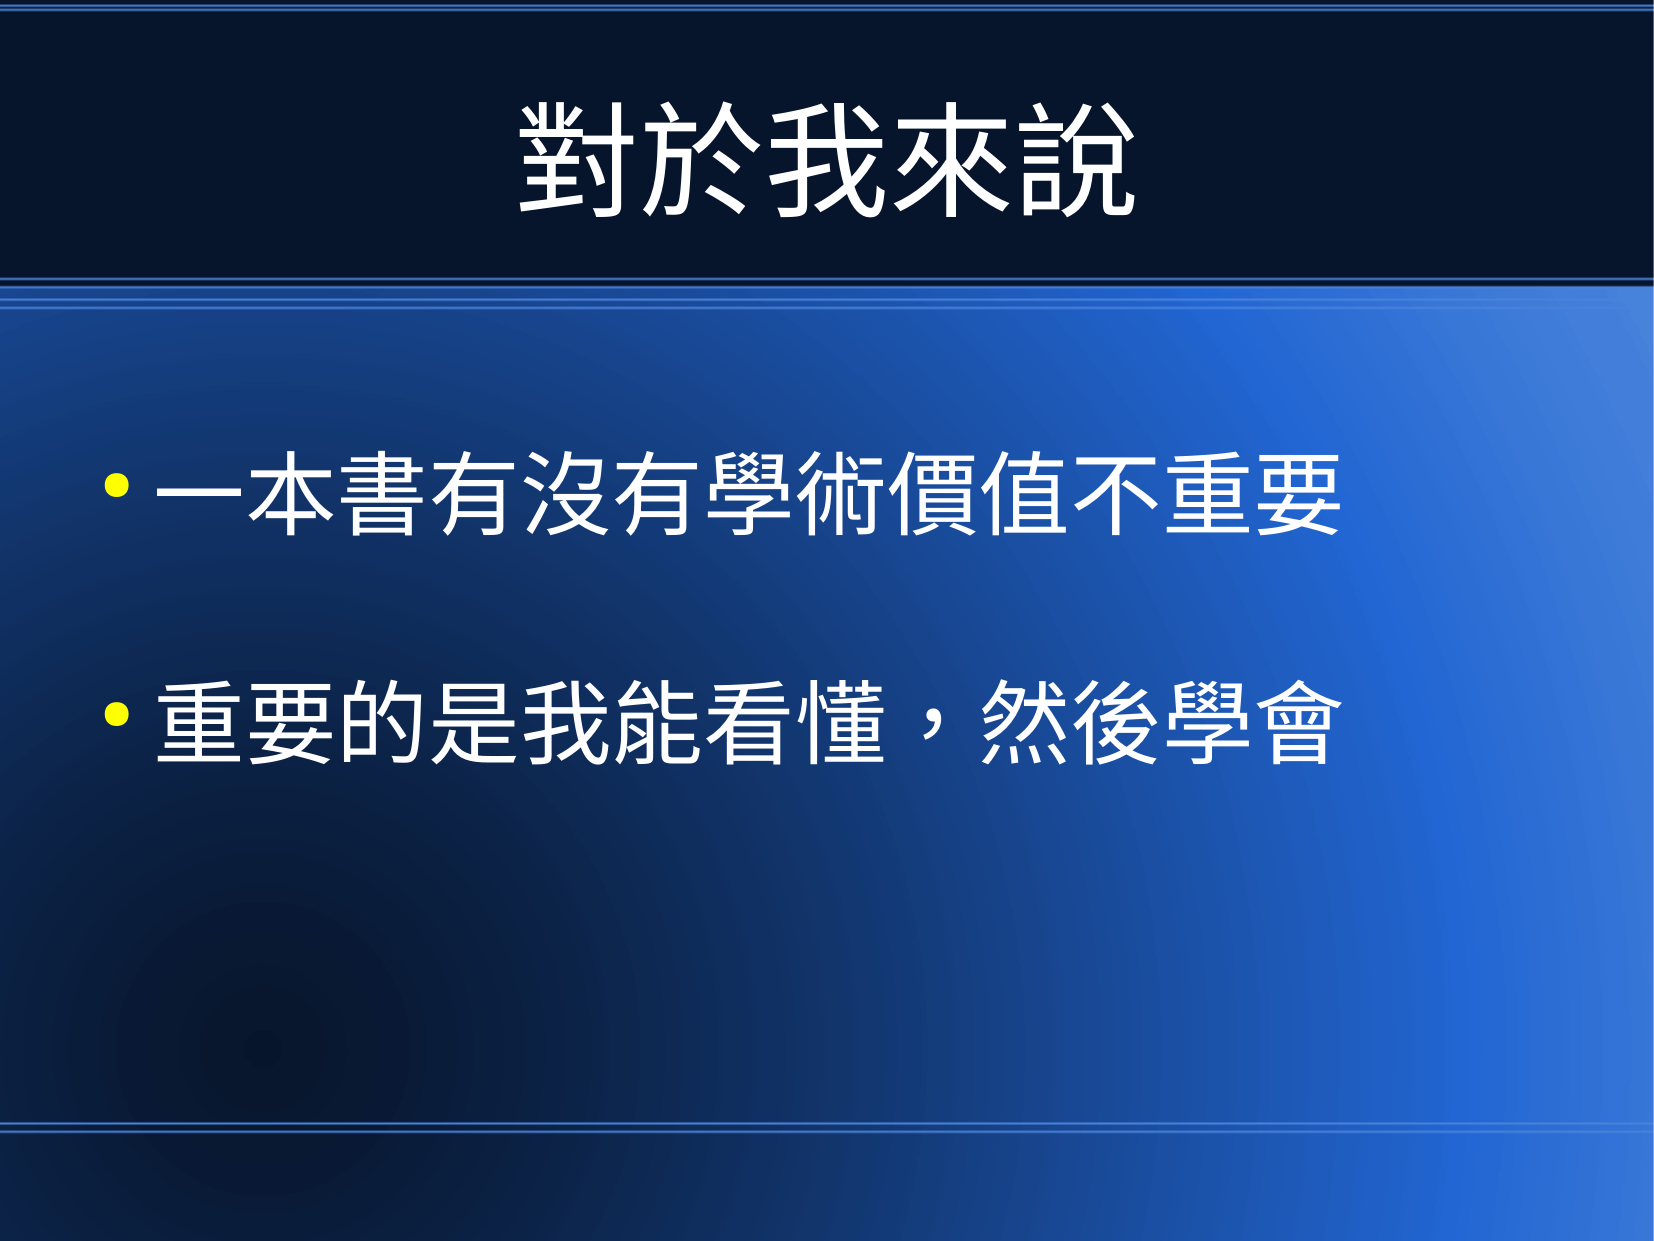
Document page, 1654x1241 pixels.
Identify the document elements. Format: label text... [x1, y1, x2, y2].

title 對於我來說 [82, 49, 1571, 257]
picture [0, 0, 1654, 1241]
list 一本書有沒有學術價值不重要 重要的是我能看懂，然後學會 [82, 355, 1571, 1241]
